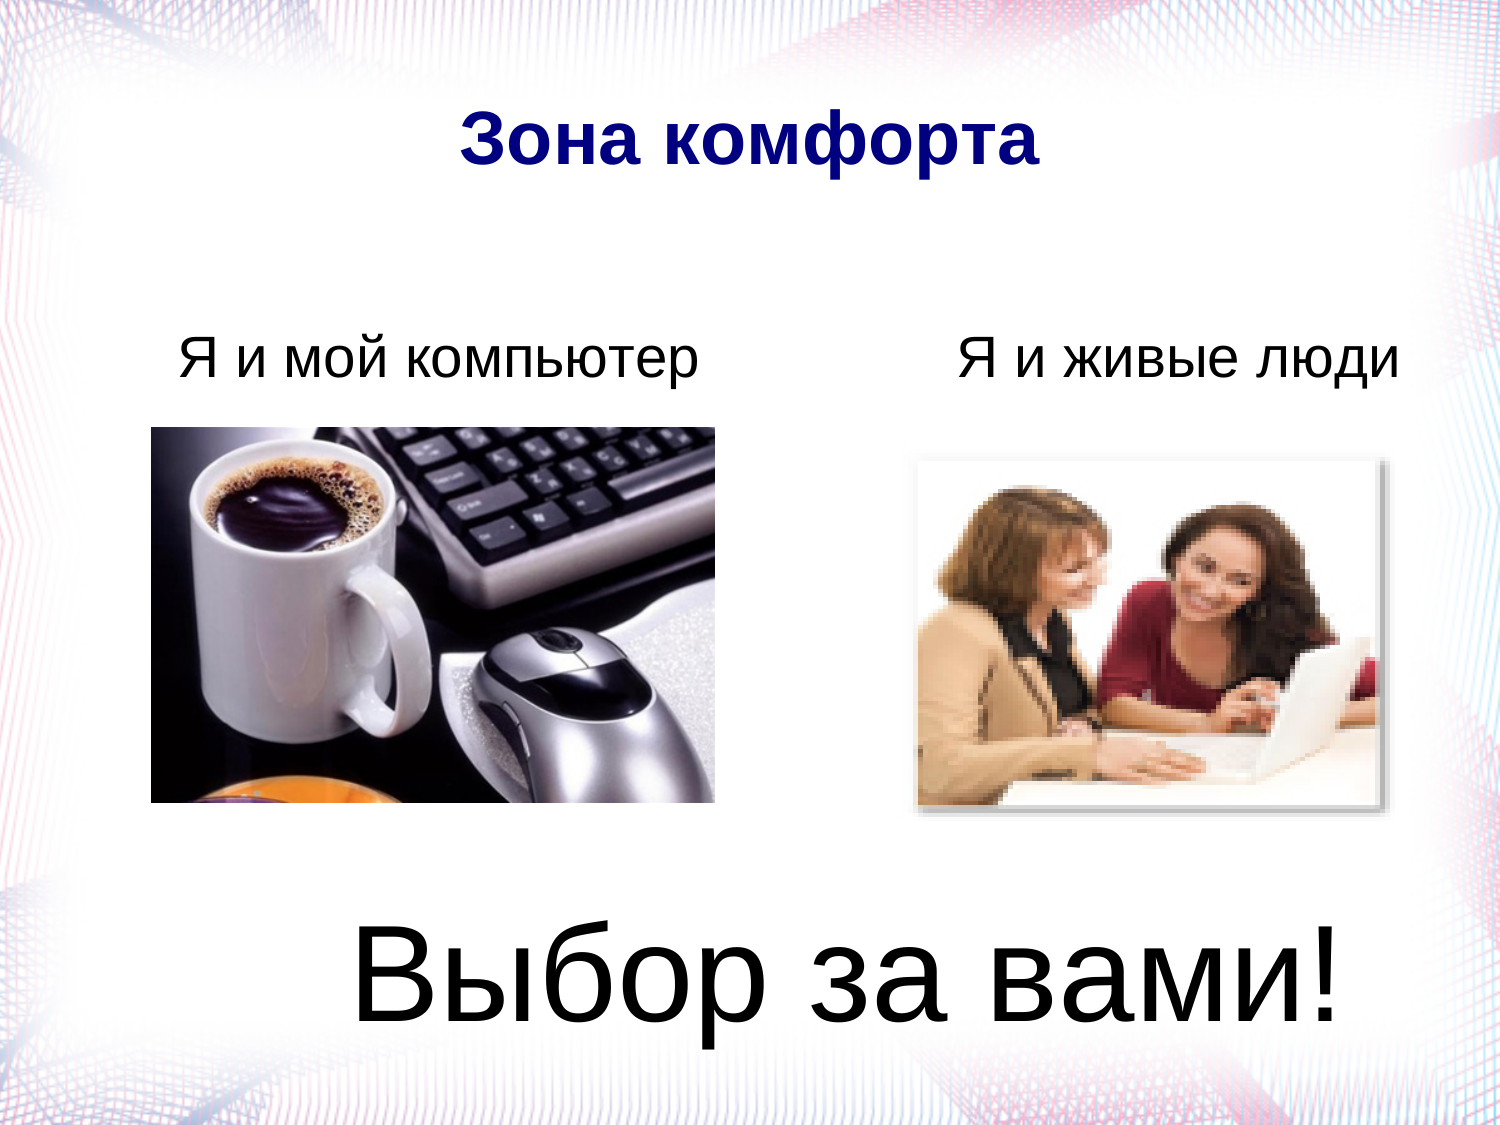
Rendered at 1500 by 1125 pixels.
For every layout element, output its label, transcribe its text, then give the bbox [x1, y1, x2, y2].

text_box Я и живые люди [941, 312, 1416, 397]
title Зона комфорта [75, 44, 1425, 233]
text_box Я и мой компьютер [162, 312, 716, 397]
picture [0, 0, 1500, 1125]
text_box Выбор за вами! [333, 876, 1361, 1057]
